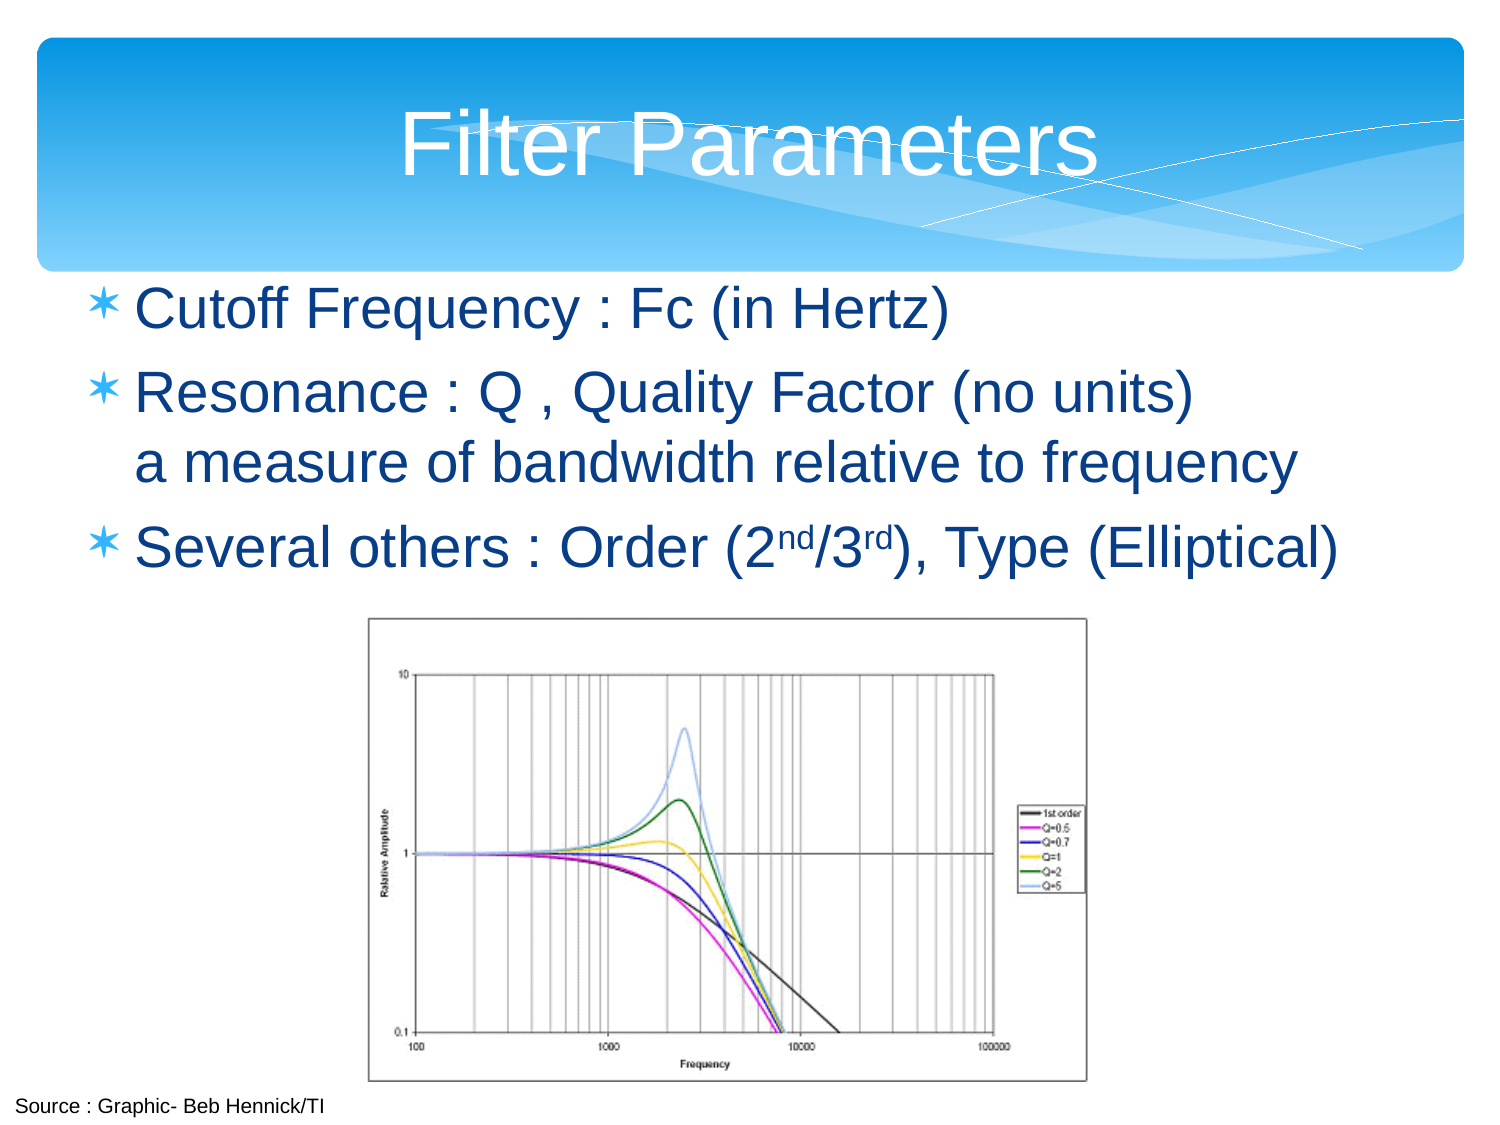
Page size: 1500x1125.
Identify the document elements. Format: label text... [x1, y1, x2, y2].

picture [362, 612, 1094, 1082]
title Filter Parameters [75, 45, 1426, 233]
text_box Source : Graphic- Beb Hennick/TI [0, 1084, 388, 1125]
list Cutoff Frequency : Fc (in Hertz) Resonance : Q , Quality Factor (no units) a measure of bandwidth relative to frequency Several others : Order (2nd/3rd), Type (Elliptical) [75, 262, 1426, 1005]
